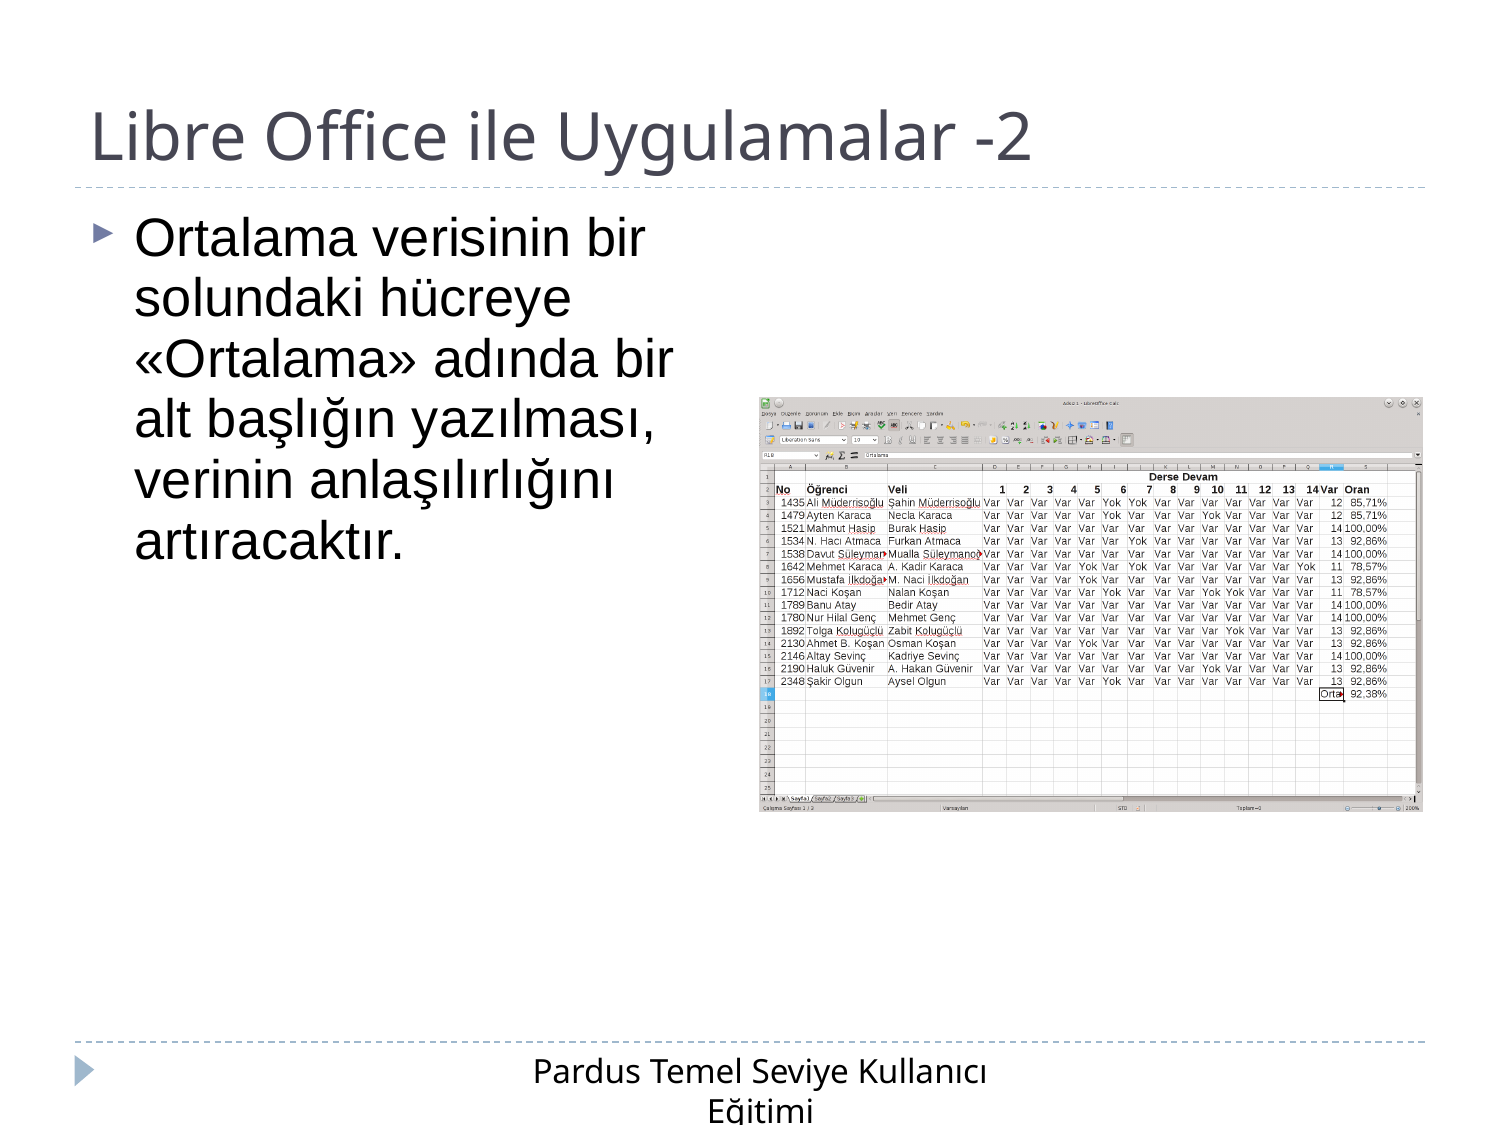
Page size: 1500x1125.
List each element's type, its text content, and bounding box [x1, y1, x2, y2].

title Libre Office ile Uygulamalar -2 [75, 37, 1425, 188]
picture [759, 397, 1423, 812]
list Ortalama verisinin bir solundaki hücreye «Ortalama» adında bir alt başlığın yazılması, verinin anlaşılırlığını artıracaktır. [75, 200, 738, 1010]
